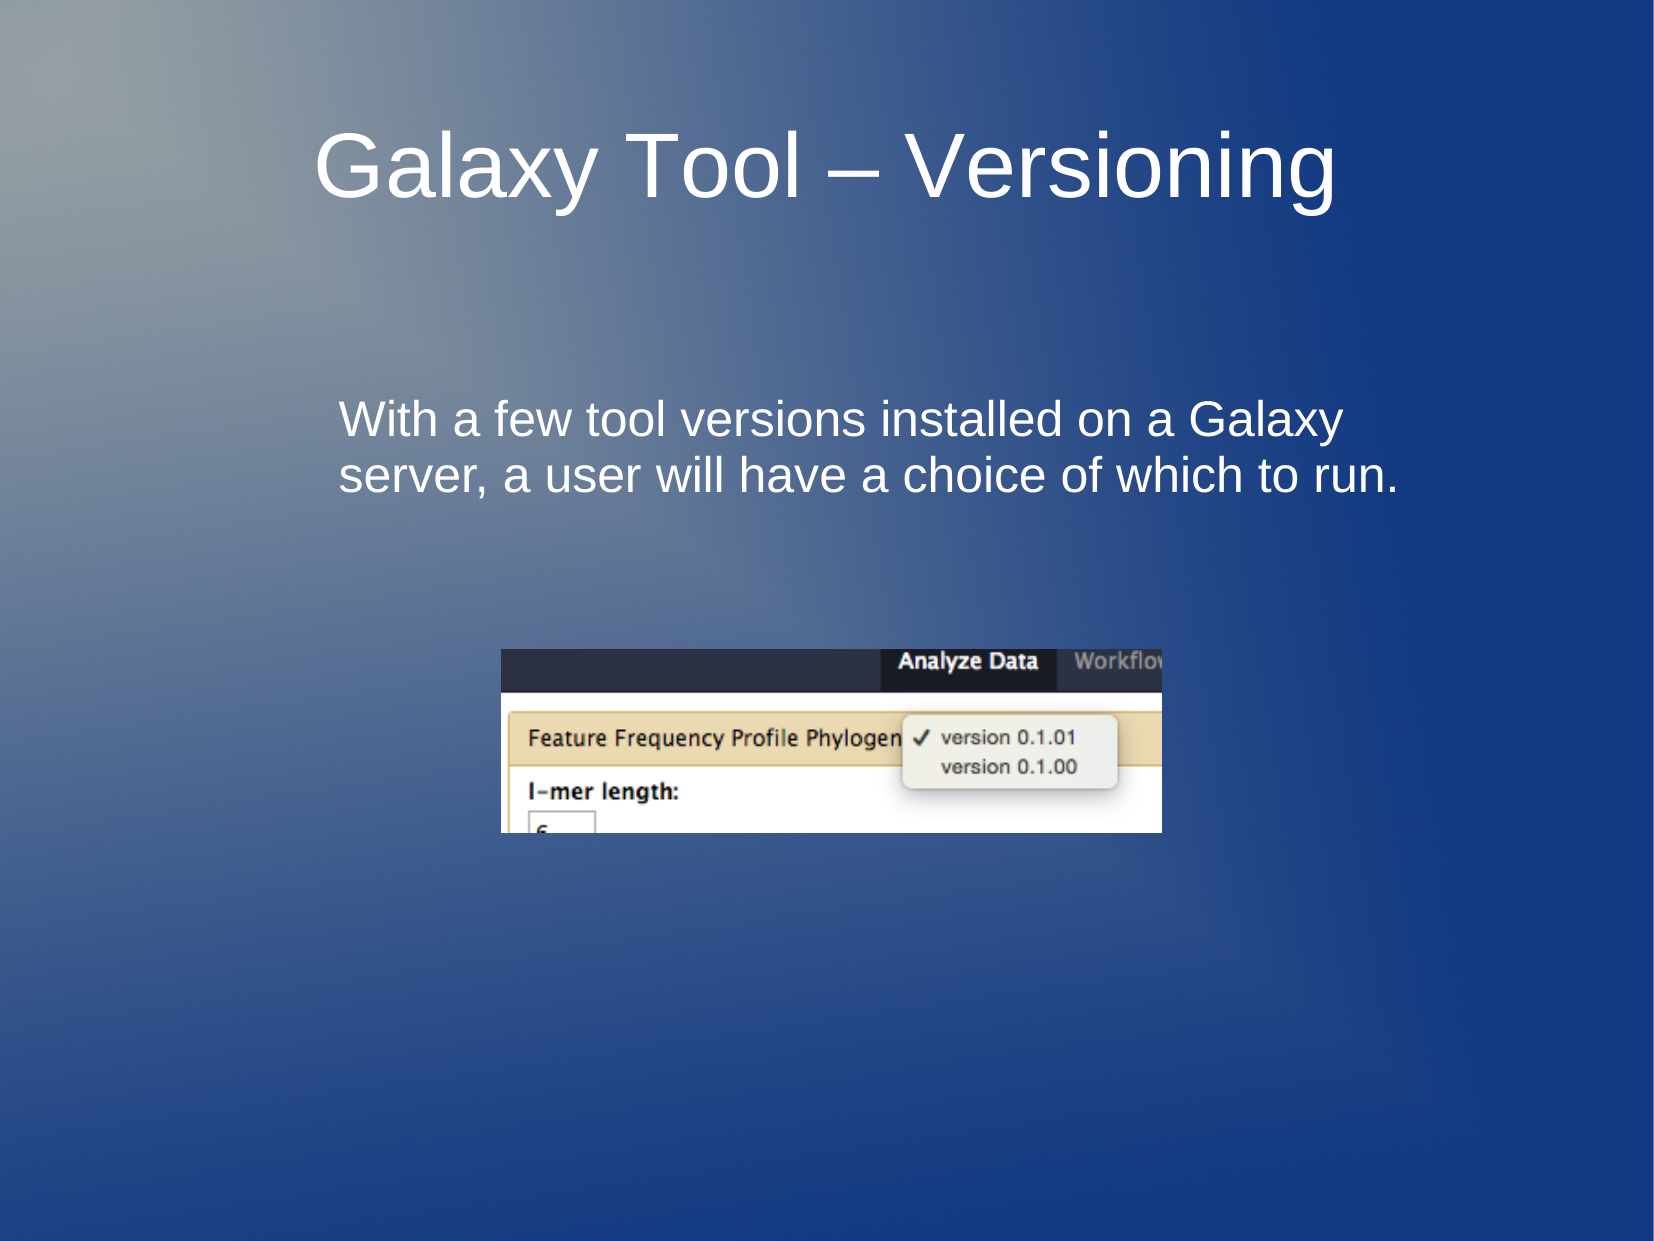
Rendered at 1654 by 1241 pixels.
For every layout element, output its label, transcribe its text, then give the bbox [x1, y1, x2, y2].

picture [0, 0, 1654, 1241]
text_box With a few tool versions installed on a Galaxy server, a user will have a choice of which to run. [324, 383, 1418, 582]
title Galaxy Tool – Versioning [82, 62, 1571, 270]
